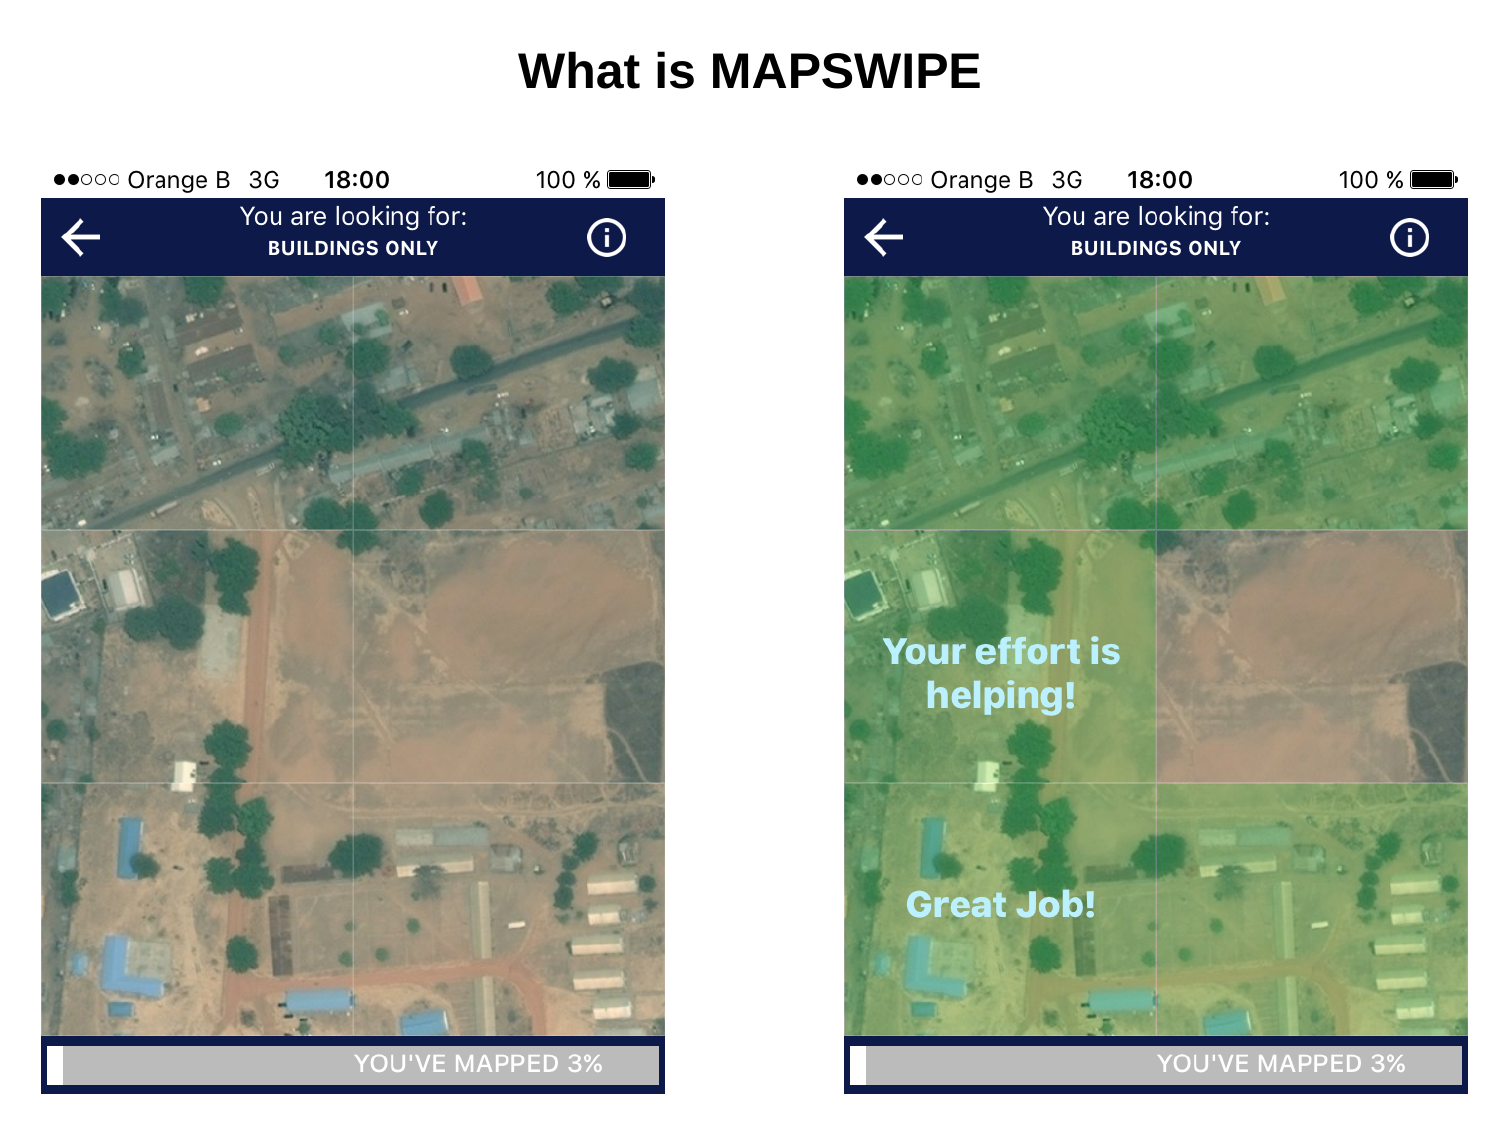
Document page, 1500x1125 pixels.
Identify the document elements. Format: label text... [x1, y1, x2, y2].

text_box What is MAPSWIPE [47, 31, 1453, 107]
picture [41, 159, 665, 1094]
picture [844, 159, 1468, 1094]
